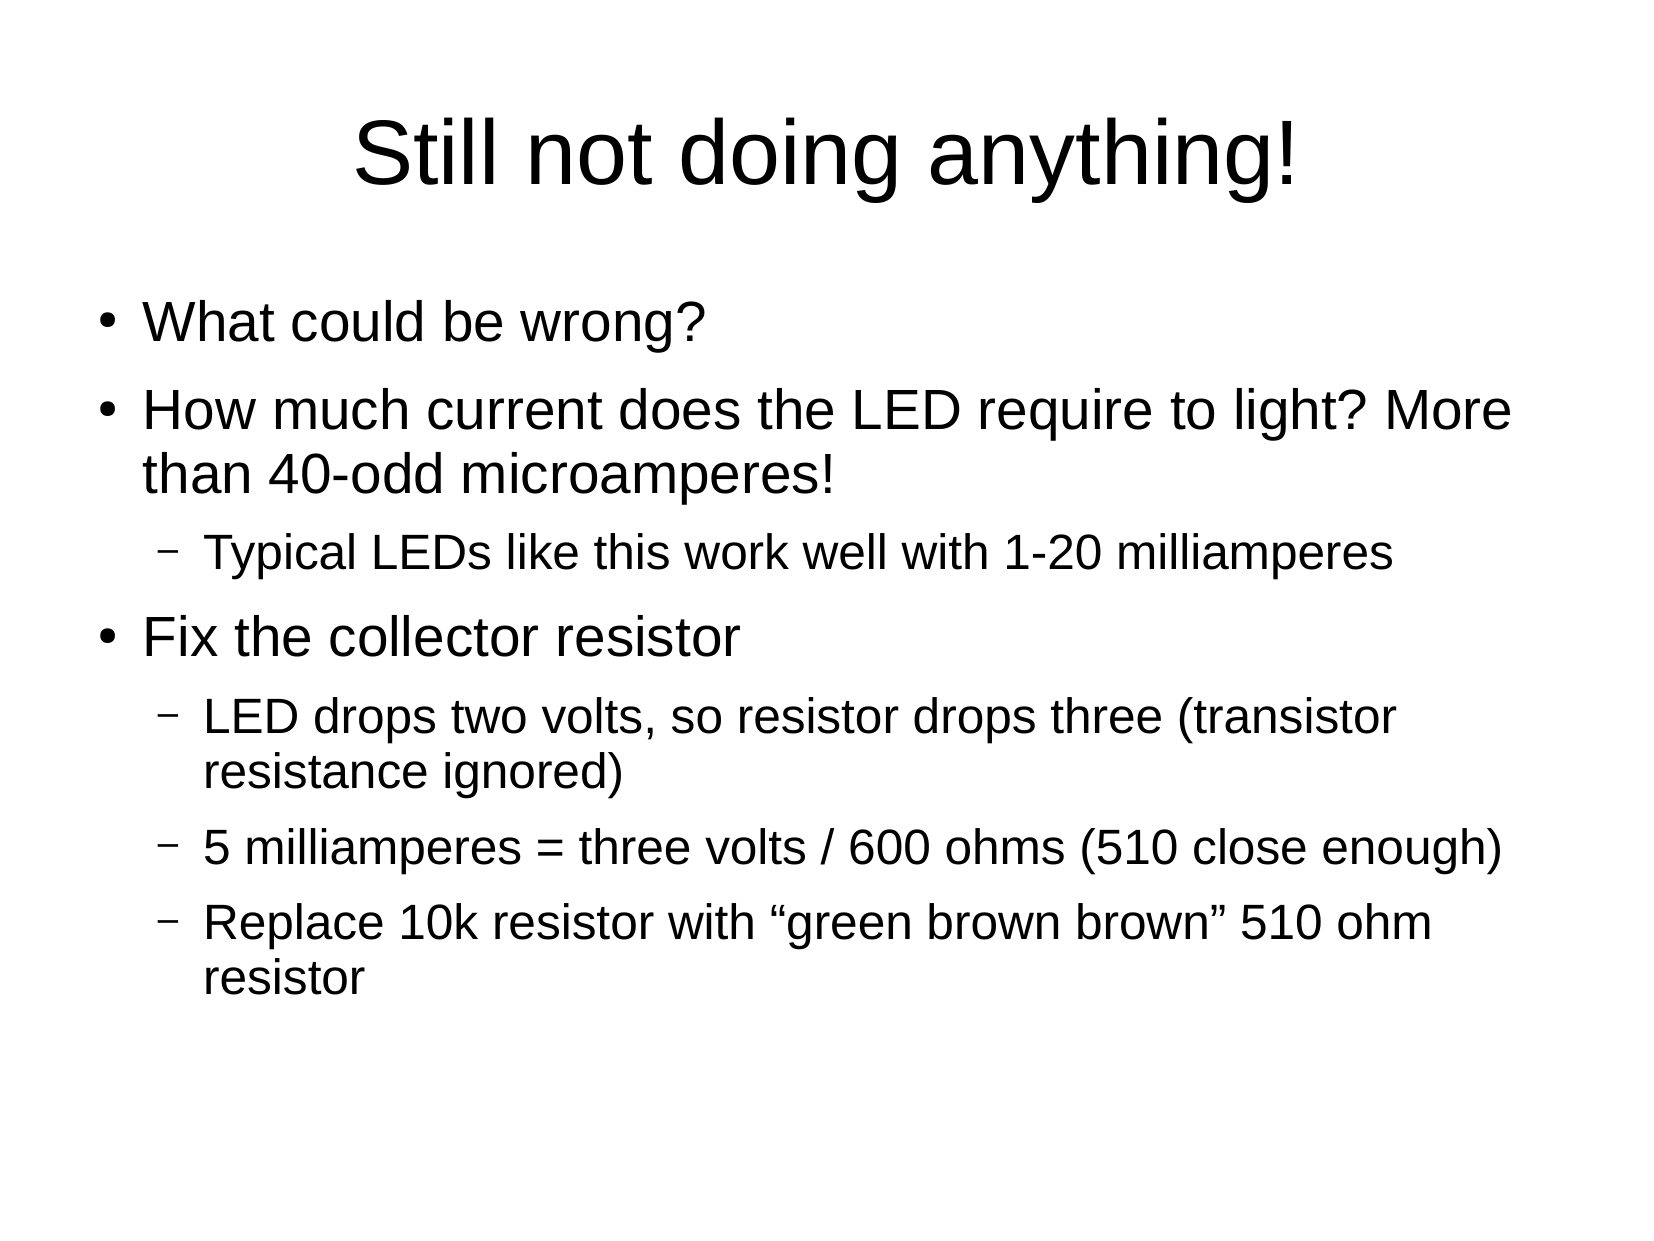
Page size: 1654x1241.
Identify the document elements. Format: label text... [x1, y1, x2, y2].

title Still not doing anything! [82, 49, 1571, 257]
list What could be wrong? How much current does the LED require to light? More than 40-odd microamperes! Typical LEDs like this work well with 1-20 milliamperes Fix the collector resistor LED drops two volts, so resistor drops three (transistor resistance ignored) 5 milliamperes = three volts / 600 ohms (510 close enough) Replace 10k resistor with “green brown brown” 510 ohm resistor [82, 290, 1571, 1010]
